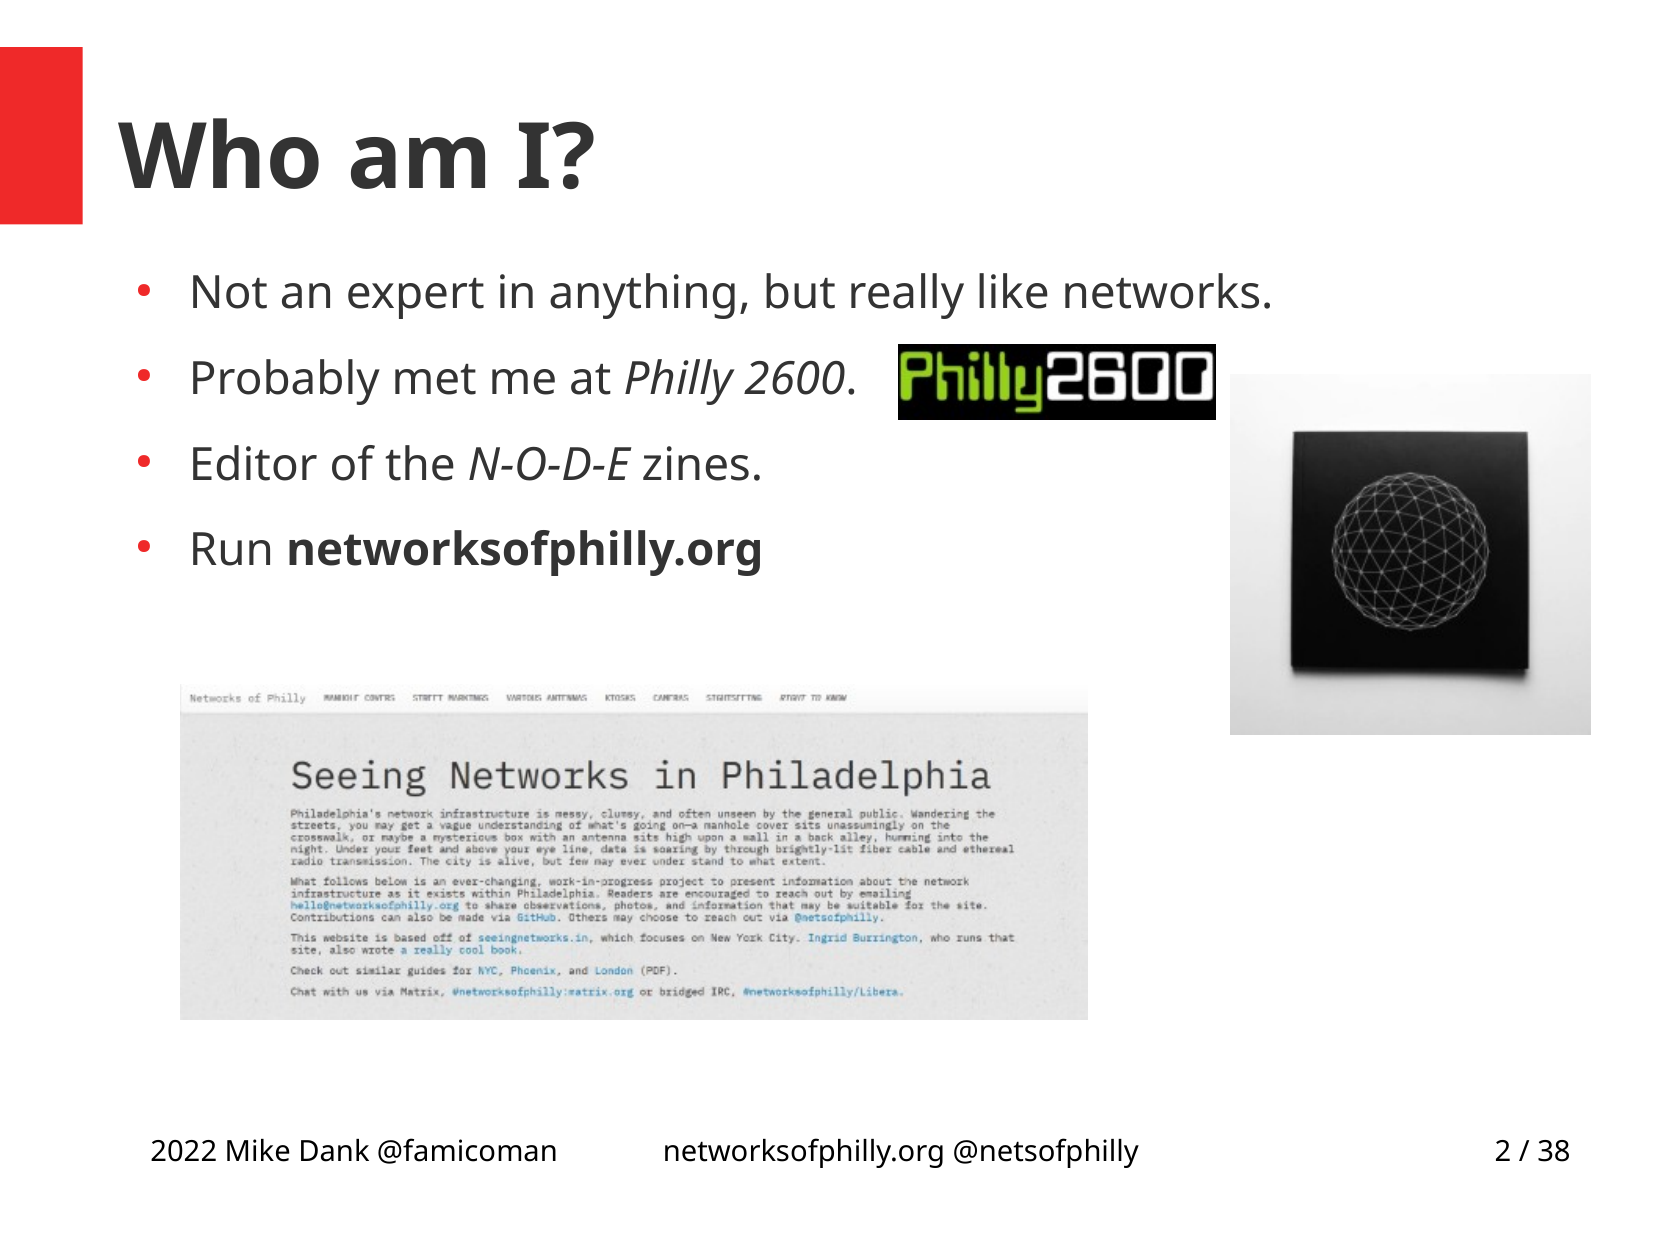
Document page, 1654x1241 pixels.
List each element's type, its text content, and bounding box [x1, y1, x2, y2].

picture [898, 344, 1216, 421]
picture [1230, 374, 1591, 736]
list Not an expert in anything, but really like networks. Probably met me at Philly 2600. Editor of the N-O-D-E zines. Run networksofphilly.org [118, 259, 1536, 980]
title Who am I? [118, 49, 1571, 257]
picture [180, 684, 1088, 1021]
